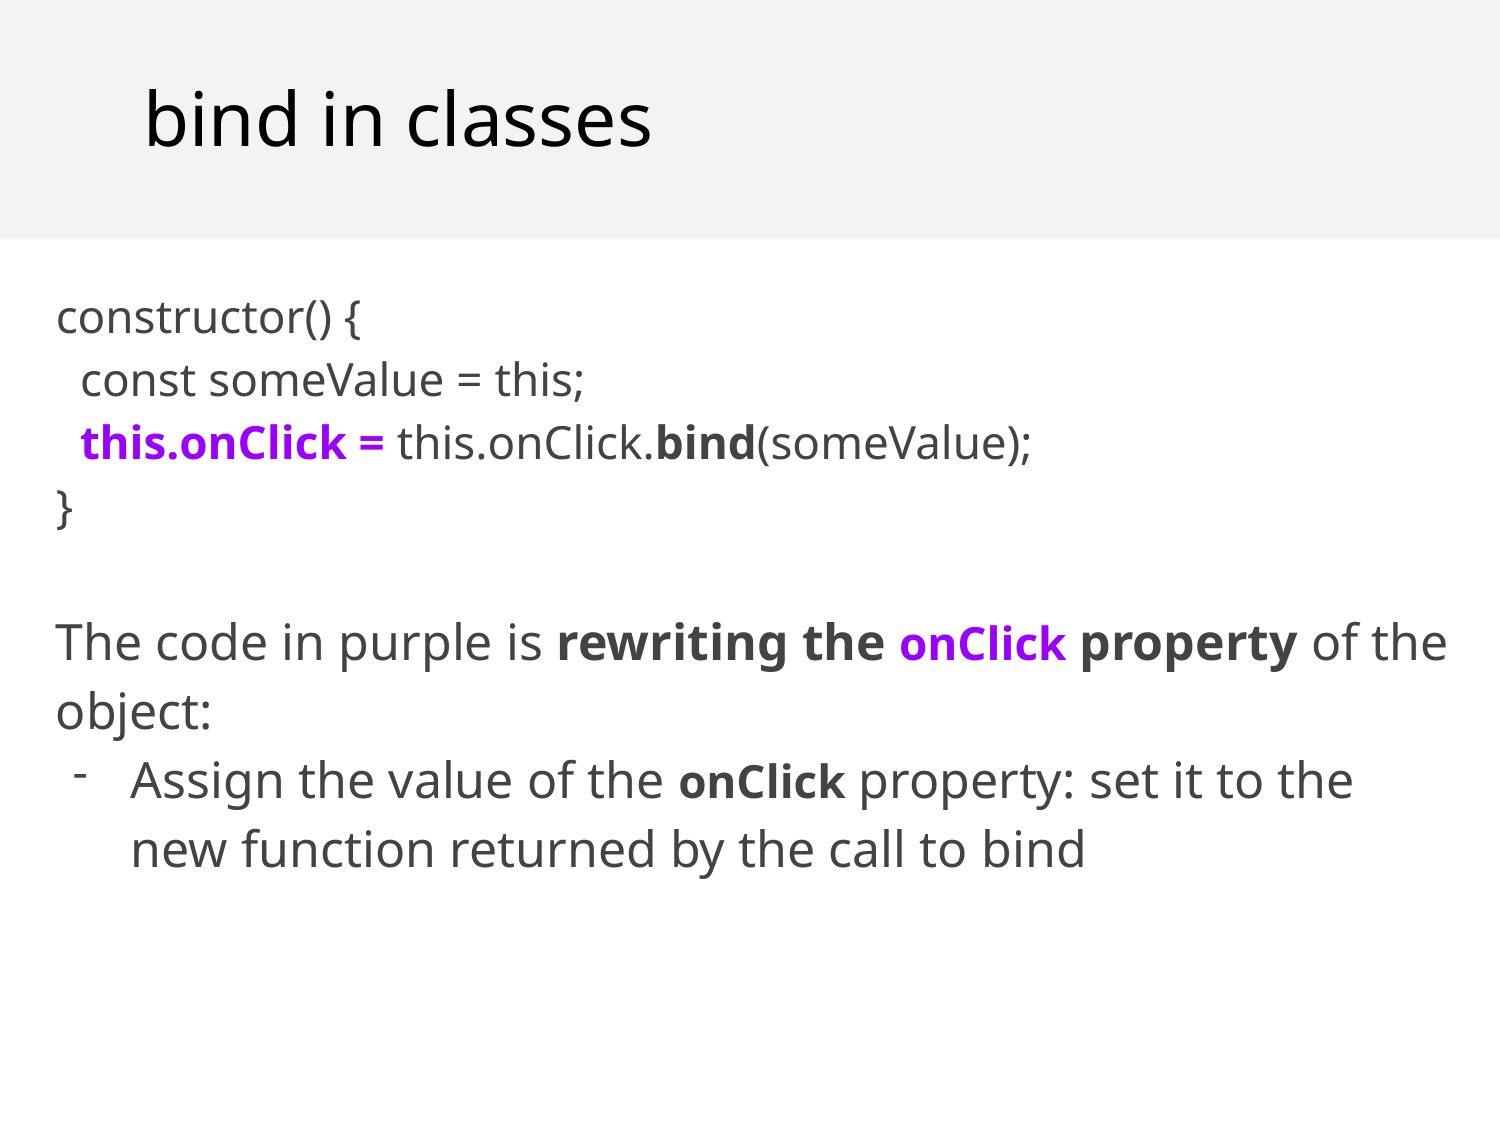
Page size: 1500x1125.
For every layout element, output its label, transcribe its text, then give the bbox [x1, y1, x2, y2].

list constructor() { const someValue = this; this.onClick = this.onClick.bind(someValue); } The code in purple is rewriting the onClick property of the object: Assign the value of the onClick property: set it to the new function returned by the call to bind [40, 264, 1474, 1046]
title bind in classes [128, 56, 1372, 183]
